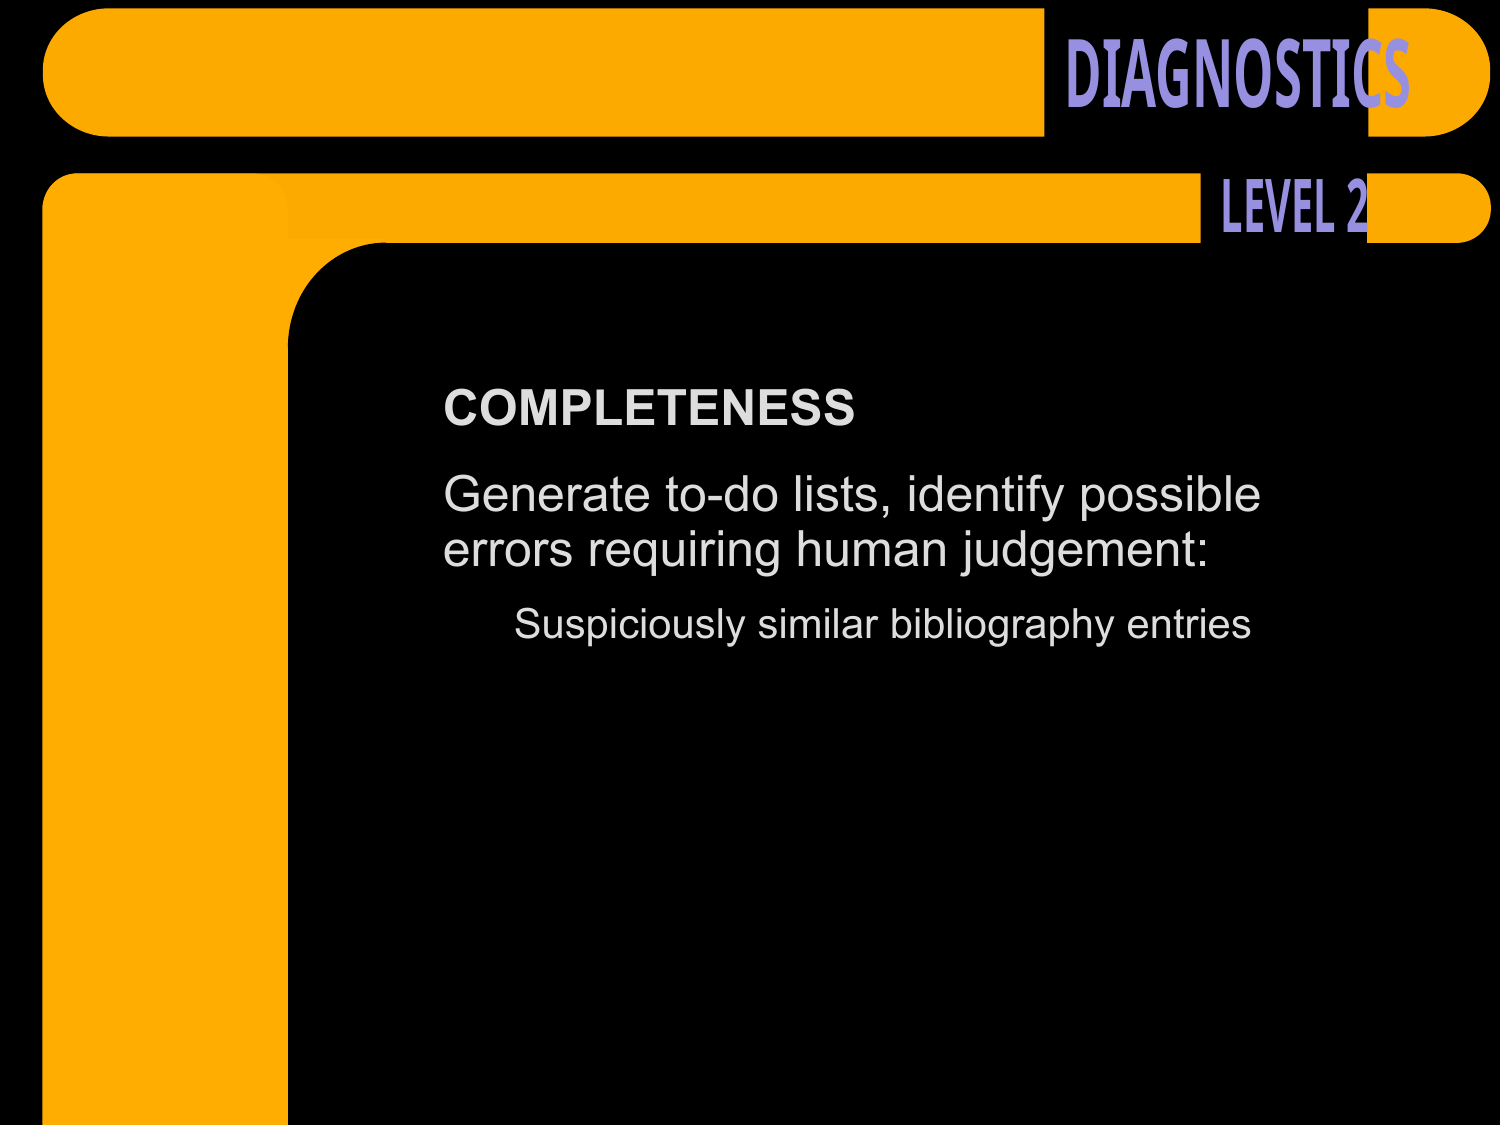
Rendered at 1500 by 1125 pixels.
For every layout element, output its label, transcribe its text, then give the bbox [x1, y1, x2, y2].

list COMPLETENESS Generate to-do lists, identify possible errors requiring human judgement: Suspiciously similar bibliography entries [372, 380, 1286, 1062]
picture [0, 0, 1500, 1125]
